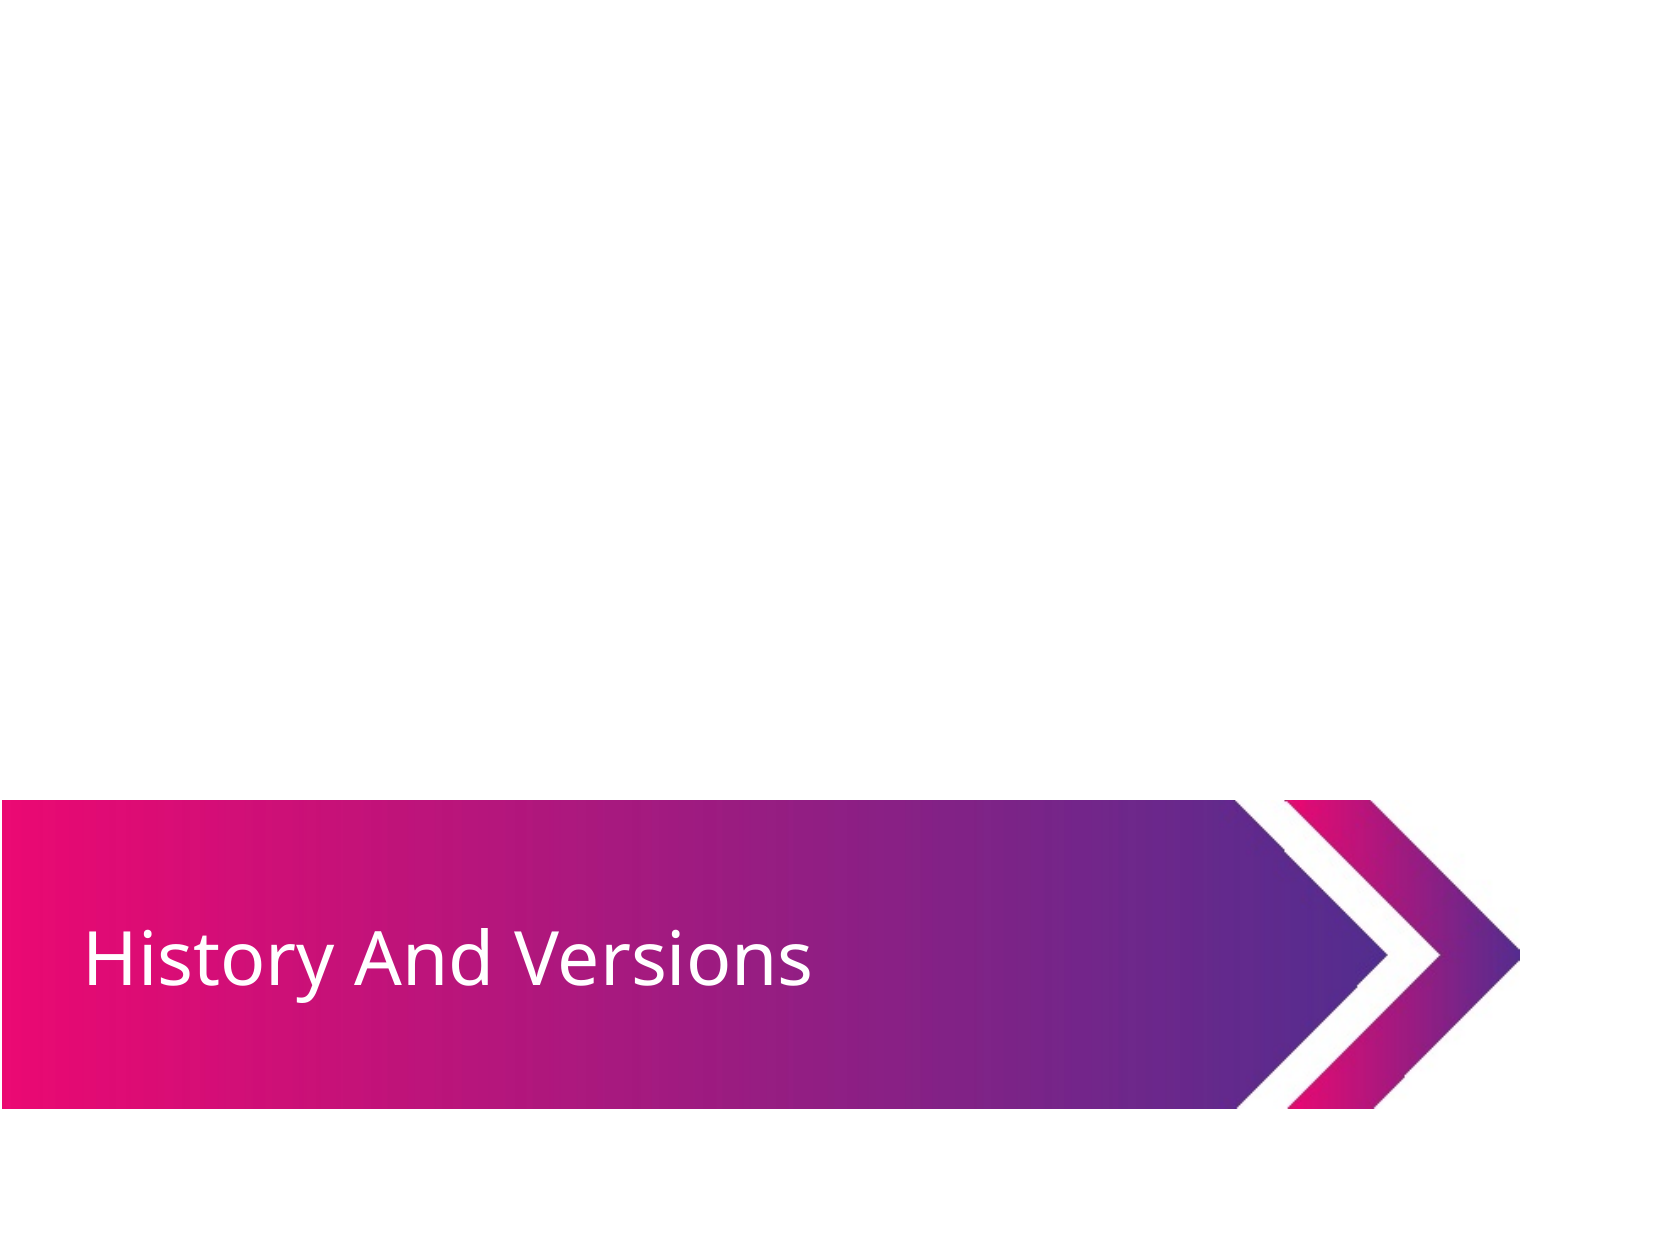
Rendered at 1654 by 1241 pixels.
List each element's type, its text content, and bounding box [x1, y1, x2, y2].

picture [2, 800, 1520, 1109]
title History And Versions [82, 852, 1396, 1060]
